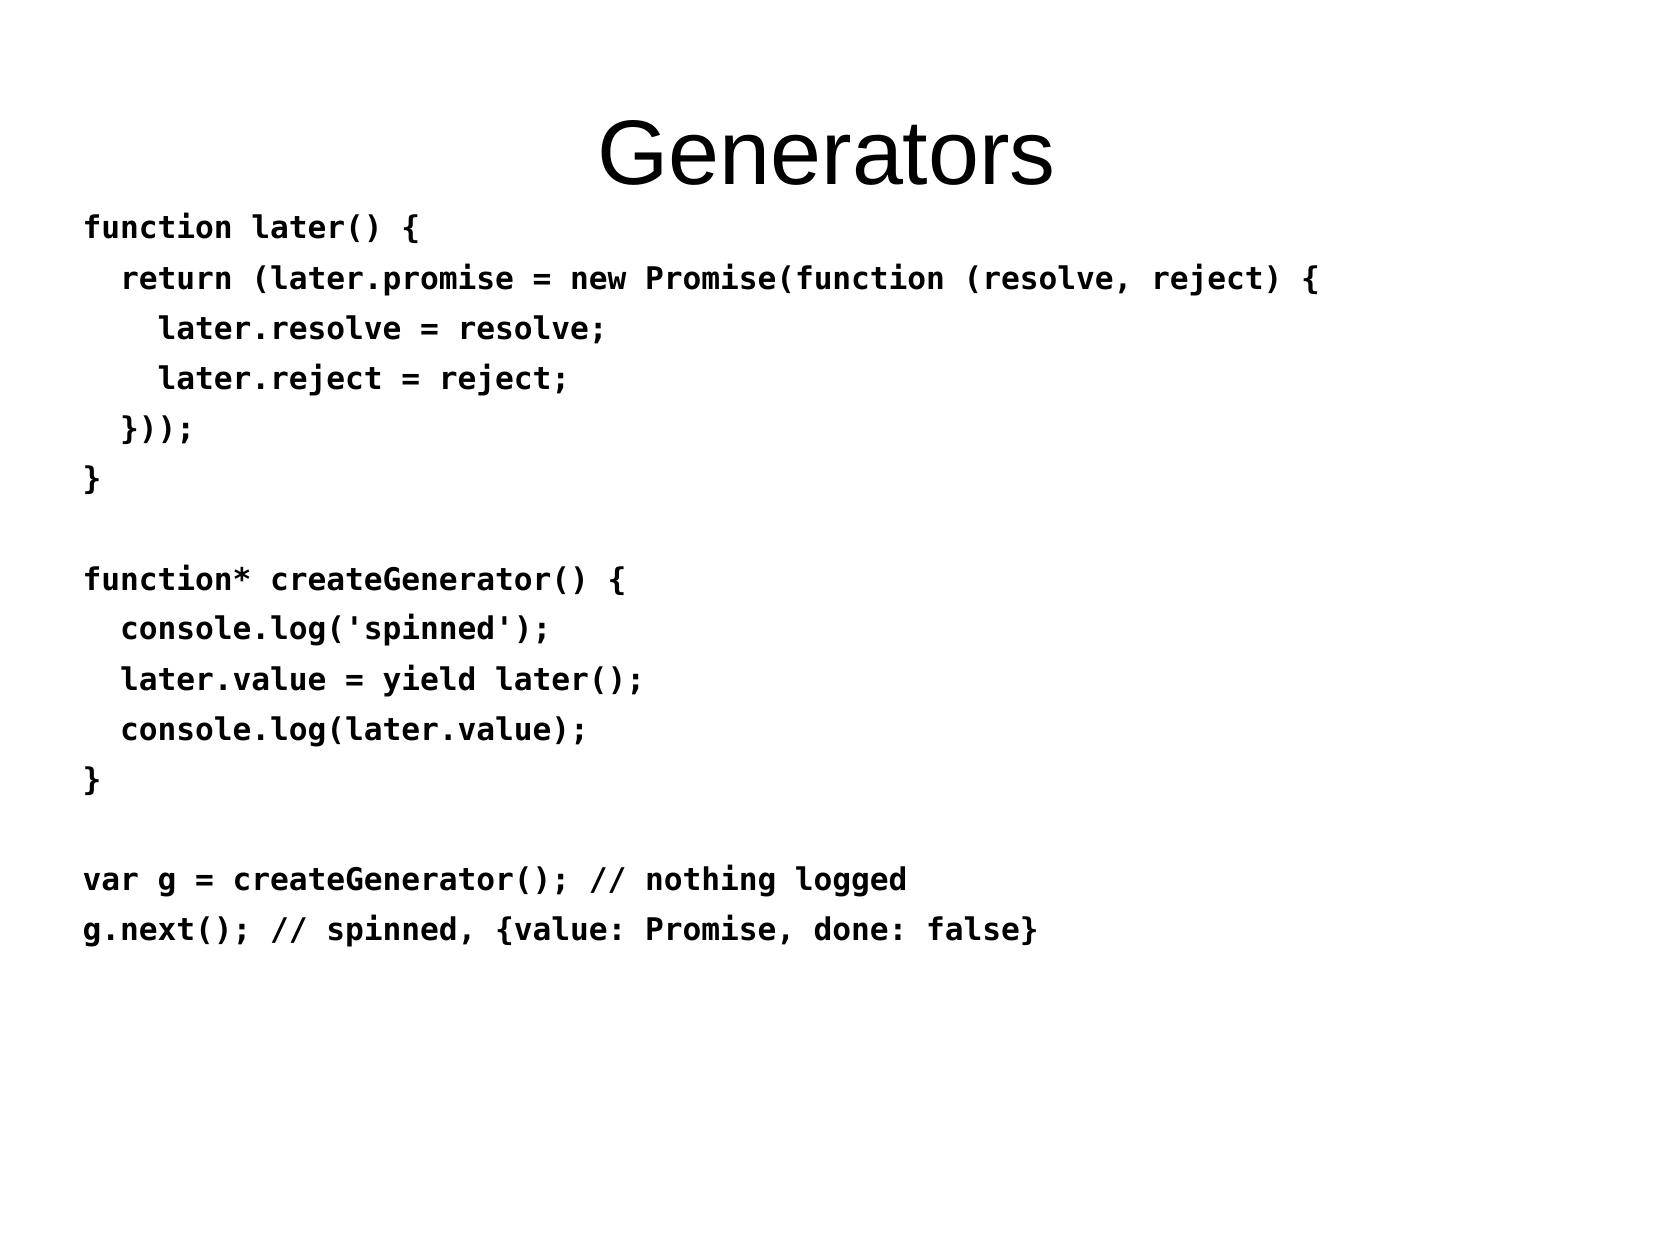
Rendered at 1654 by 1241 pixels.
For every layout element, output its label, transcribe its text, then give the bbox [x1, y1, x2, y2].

title Generators [82, 49, 1571, 210]
list function later() { return (later.promise = new Promise(function (resolve, reject) { later.resolve = resolve; later.reject = reject; })); } function* createGenerator() { console.log('spinned'); later.value = yield later(); console.log(later.value); } var g = createGenerator(); // nothing logged g.next(); // spinned, {value: Promise, done: false} Promise.resolve(later.promise).then(function (value) { g.next(value); }); later.resolve(Math.random()); [82, 210, 1571, 1201]
